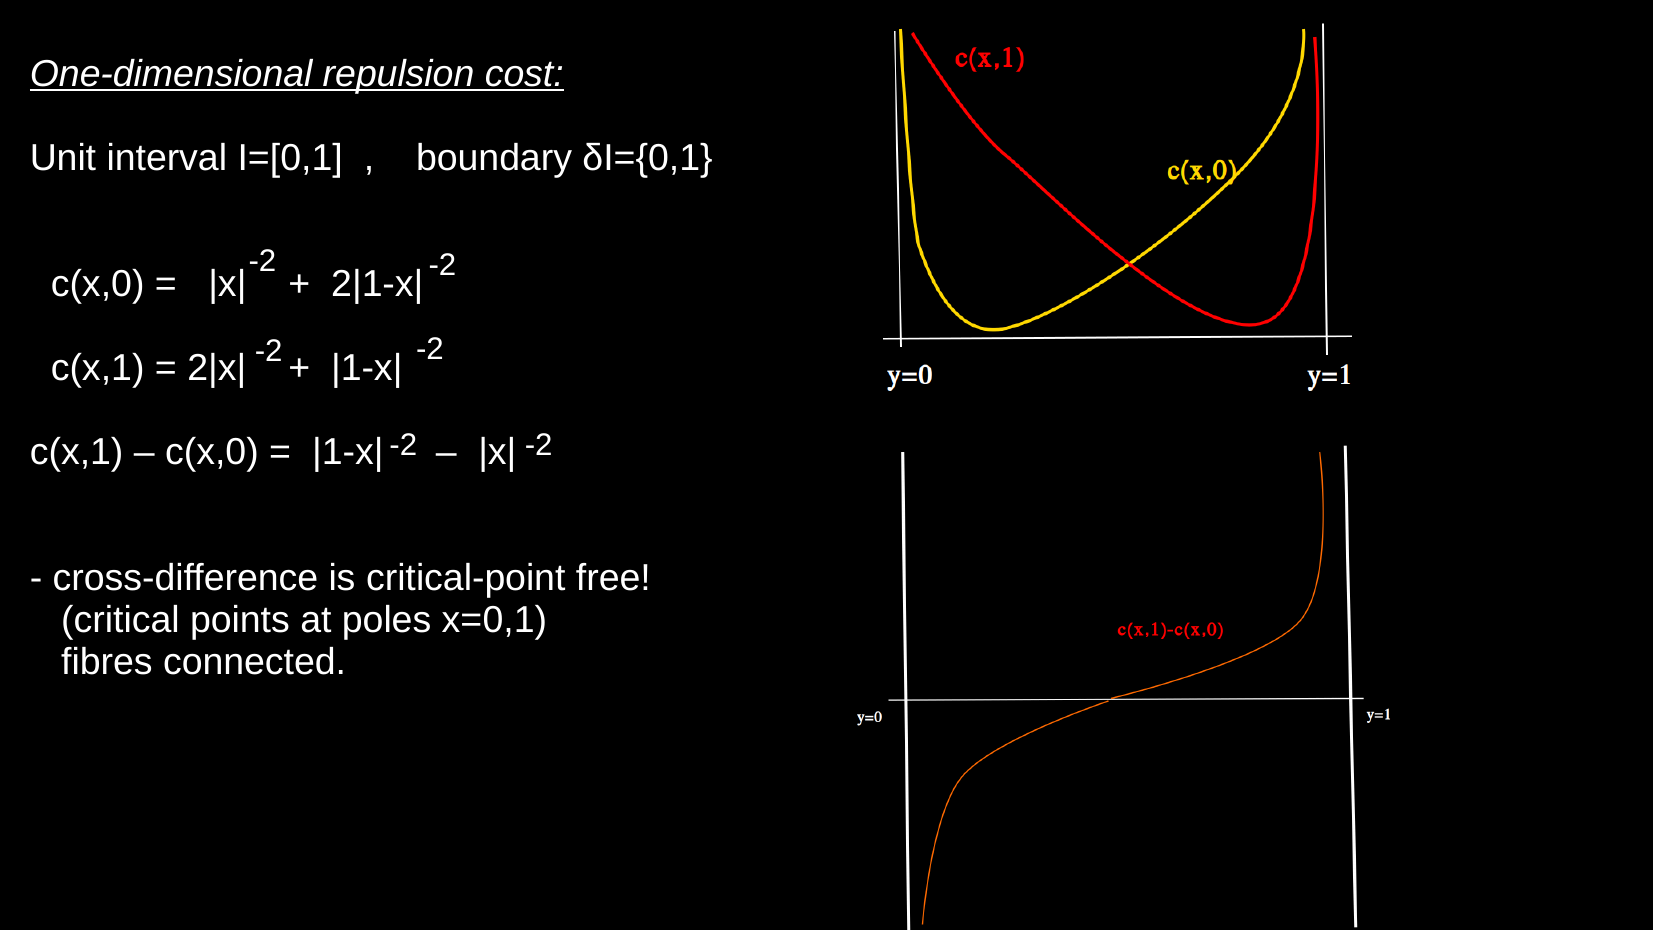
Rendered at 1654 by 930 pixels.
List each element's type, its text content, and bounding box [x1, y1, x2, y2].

text_box -2 [240, 325, 301, 376]
text_box -2 [405, 240, 481, 325]
picture [832, 434, 1426, 930]
text_box -2 [374, 419, 465, 470]
text_box -2 [375, 324, 466, 409]
text_box -2 [225, 235, 361, 285]
text_box One-dimensional repulsion cost: Unit interval I=[0,1] , boundary δI={0,1} c(x,0) = |x| + 2|1-x| c(x,1) = 2|x| + |1-x| c(x,1) – c(x,0) = |1-x| – |x| - cross-difference is critical-point free! (critical points at poles x=0,1) fibres connected. [15, 44, 811, 766]
picture [855, 4, 1381, 420]
text_box -2 [510, 419, 691, 470]
